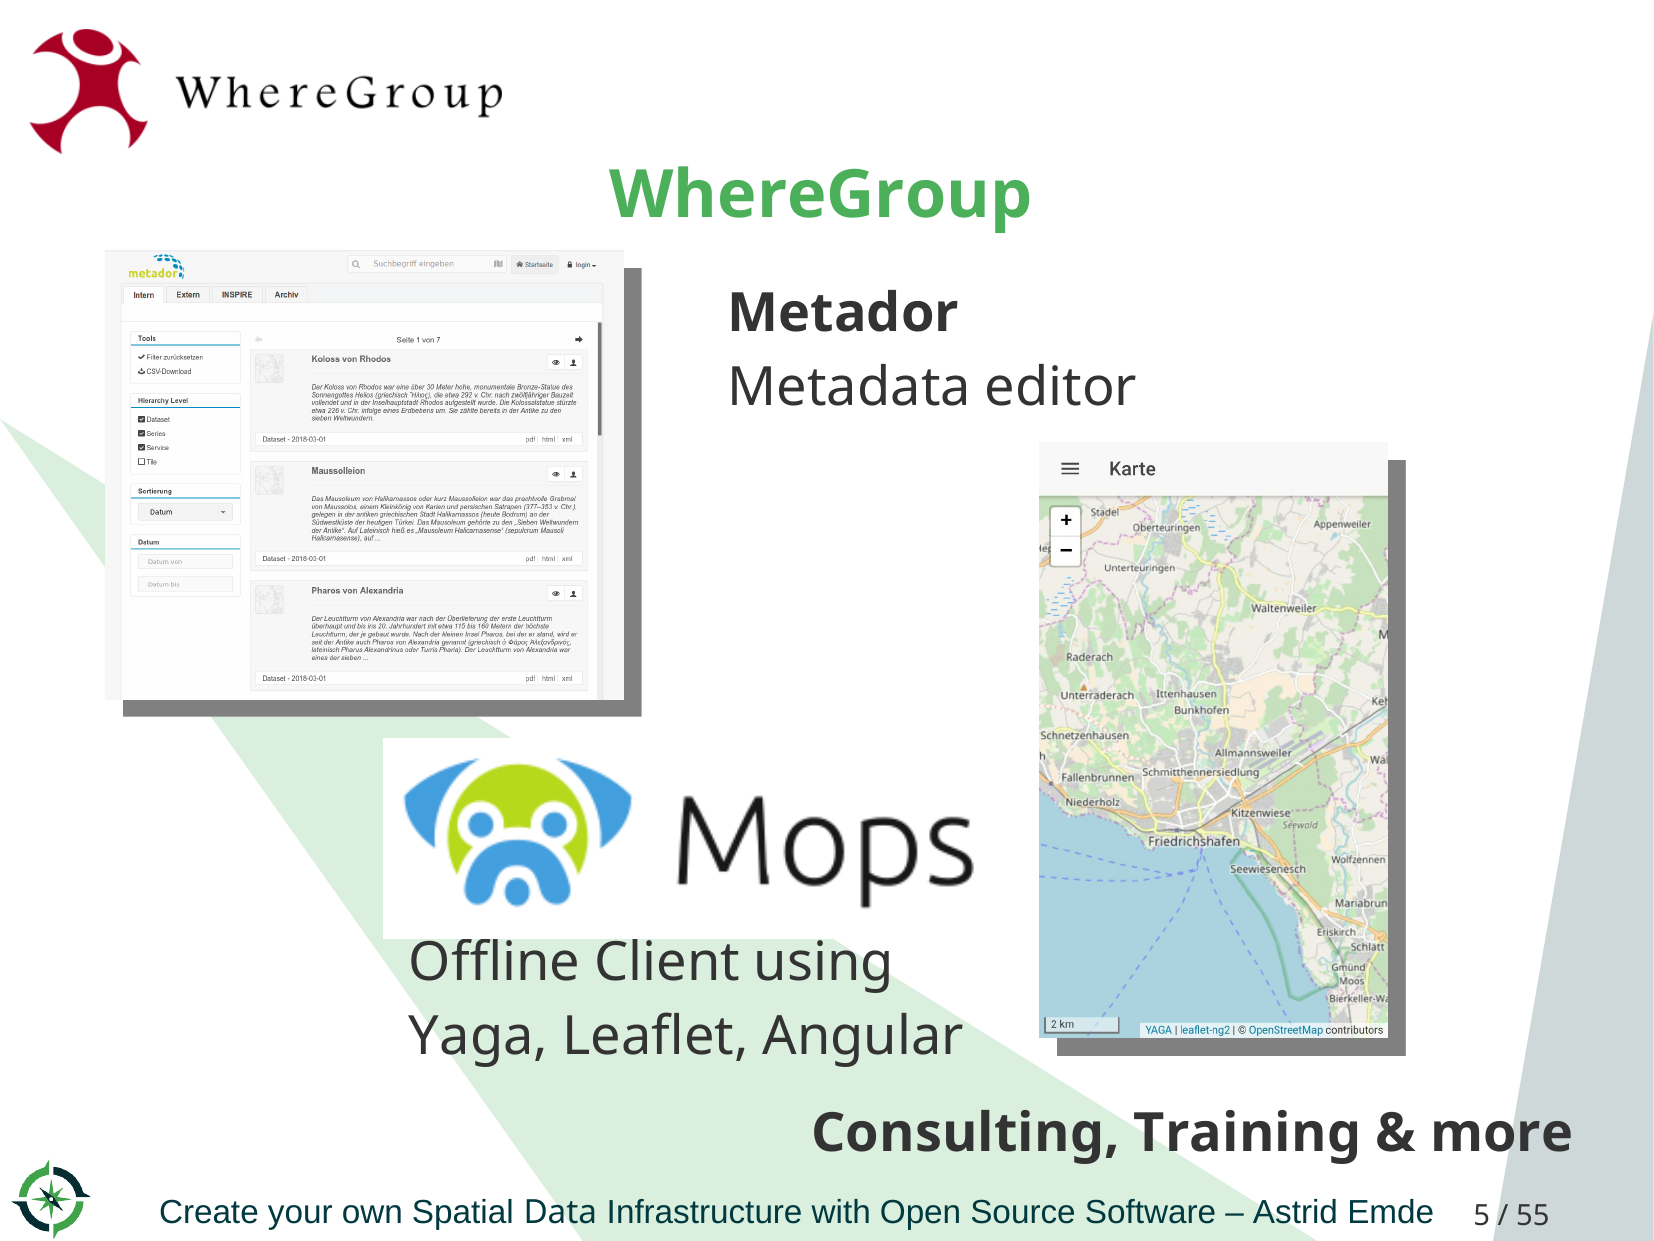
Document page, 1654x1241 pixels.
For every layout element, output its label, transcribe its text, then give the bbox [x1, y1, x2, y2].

text_box Metador Metadata editor [712, 266, 1300, 423]
picture [10, 1158, 92, 1240]
picture [1039, 442, 1388, 1038]
picture [29, 29, 502, 154]
picture [105, 266, 624, 700]
text_box Offline Client using Yaga, Leaflet, Angular [394, 915, 1093, 1072]
picture [383, 738, 997, 939]
title WhereGroup [76, 118, 1565, 266]
text_box Consulting, Training & more [796, 1086, 1654, 1241]
